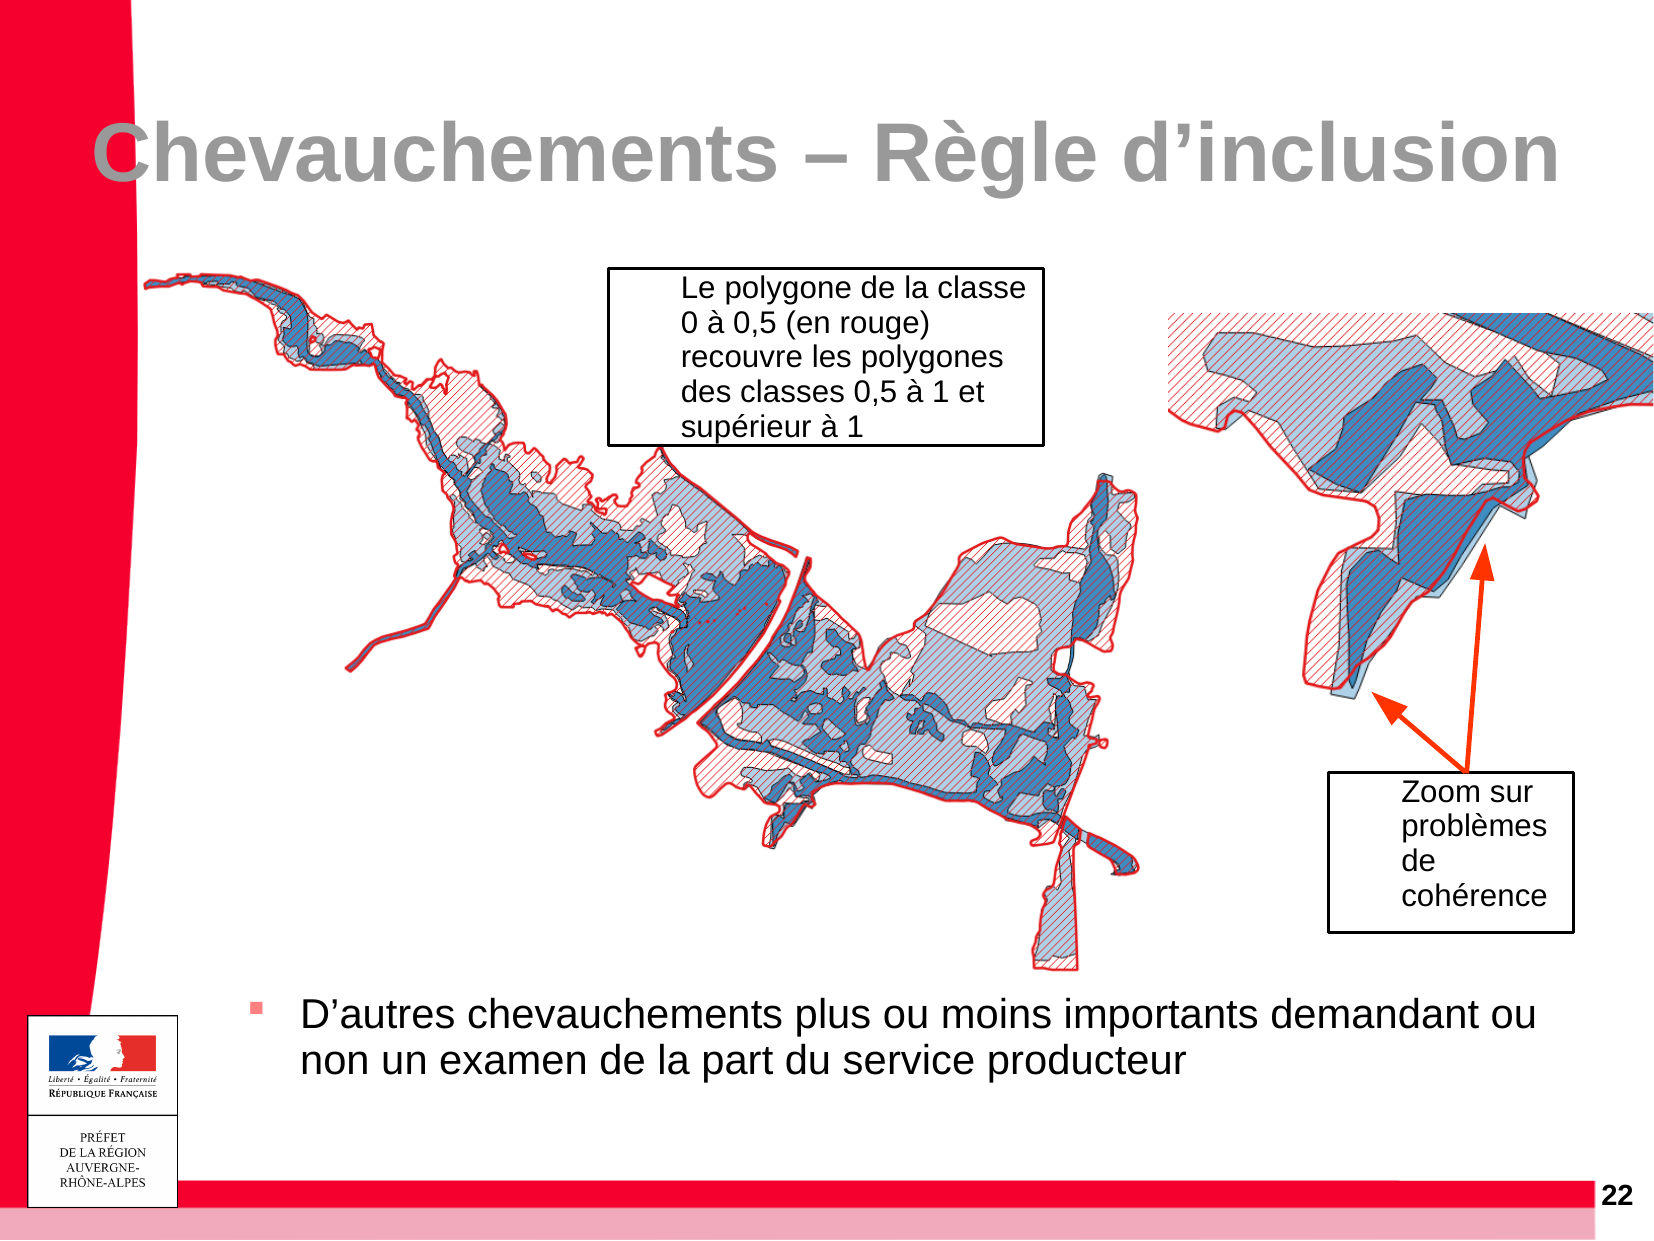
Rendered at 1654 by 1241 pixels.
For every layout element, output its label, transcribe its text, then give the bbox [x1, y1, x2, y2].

list D’autres chevauchements plus ou moins importants demandant ou non un examen de la part du service producteur [229, 990, 1561, 1167]
title Chevauchements – Règle d’inclusion [82, 49, 1571, 257]
list Zoom sur problèmes de cohérence [1328, 772, 1574, 933]
picture [0, 0, 1654, 1240]
list Le polygone de la classe 0 à 0,5 (en rouge) recouvre les polygones des classes 0,5 à 1 et supérieur à 1 [608, 268, 1044, 446]
